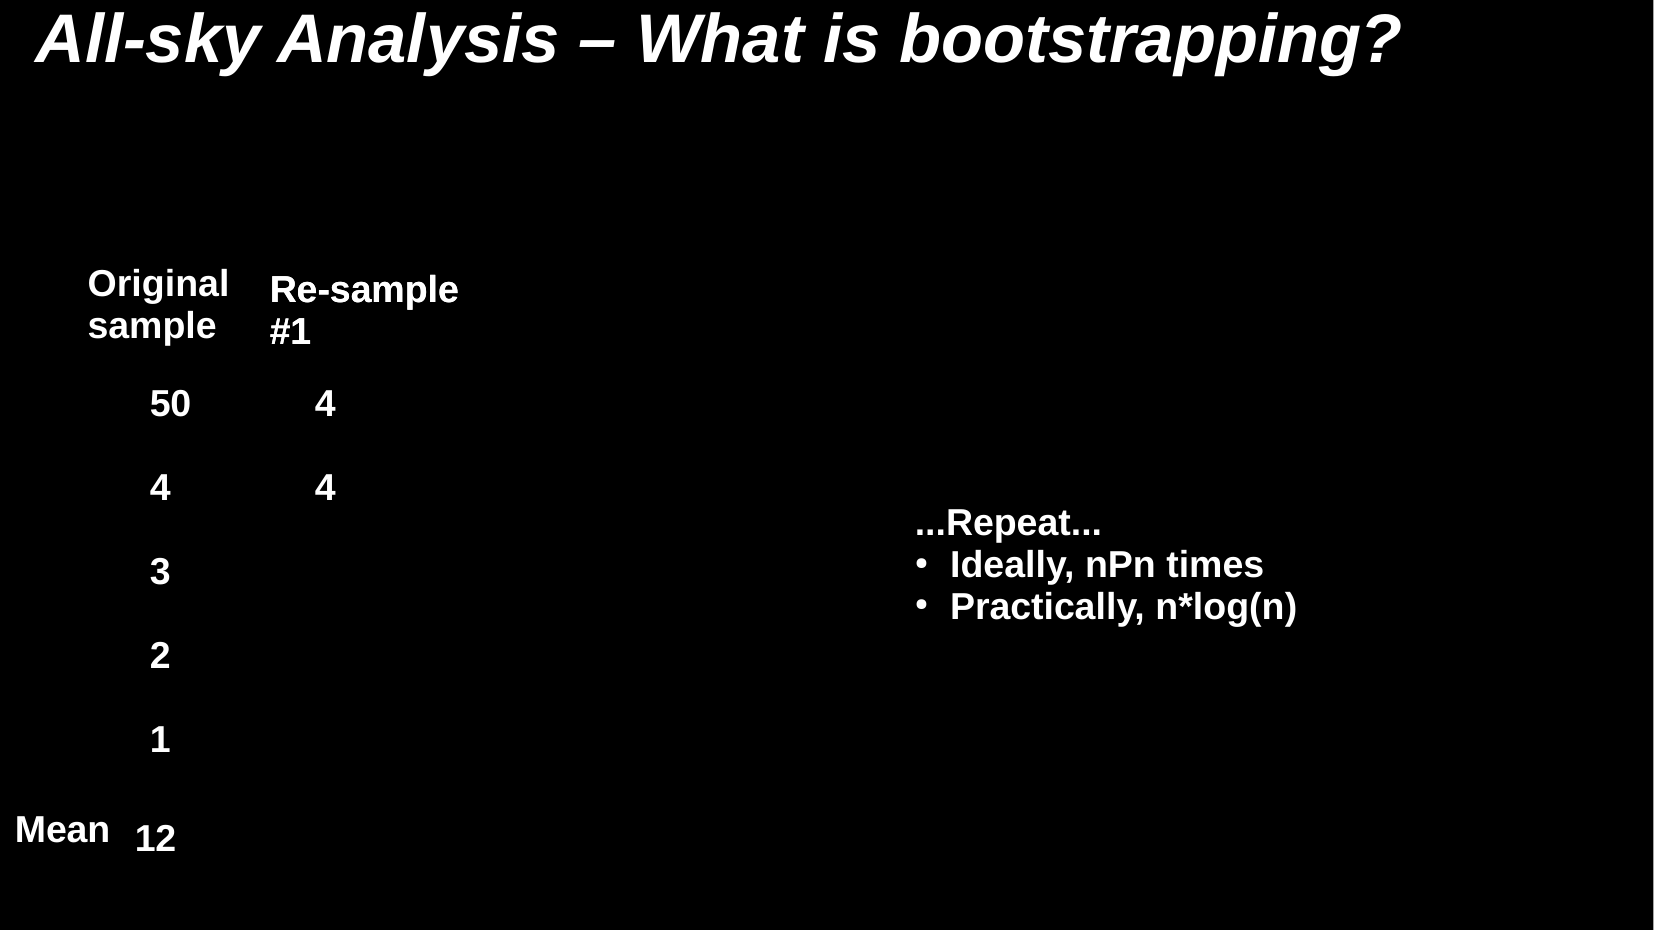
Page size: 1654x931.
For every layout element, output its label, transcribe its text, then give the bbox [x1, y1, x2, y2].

text_box ...Repeat... Ideally, nPn times Practically, n*log(n) [900, 493, 1381, 635]
text_box Mean [0, 801, 136, 901]
text_box 50 4 3 2 1 [135, 375, 226, 768]
text_box Original sample [72, 255, 256, 354]
text_box 4 4 [300, 375, 391, 768]
text_box All-sky Analysis – What is bootstrapping? [0, 0, 1564, 77]
text_box Re-sample #1 [255, 261, 485, 361]
text_box 12 [136, 810, 1291, 867]
